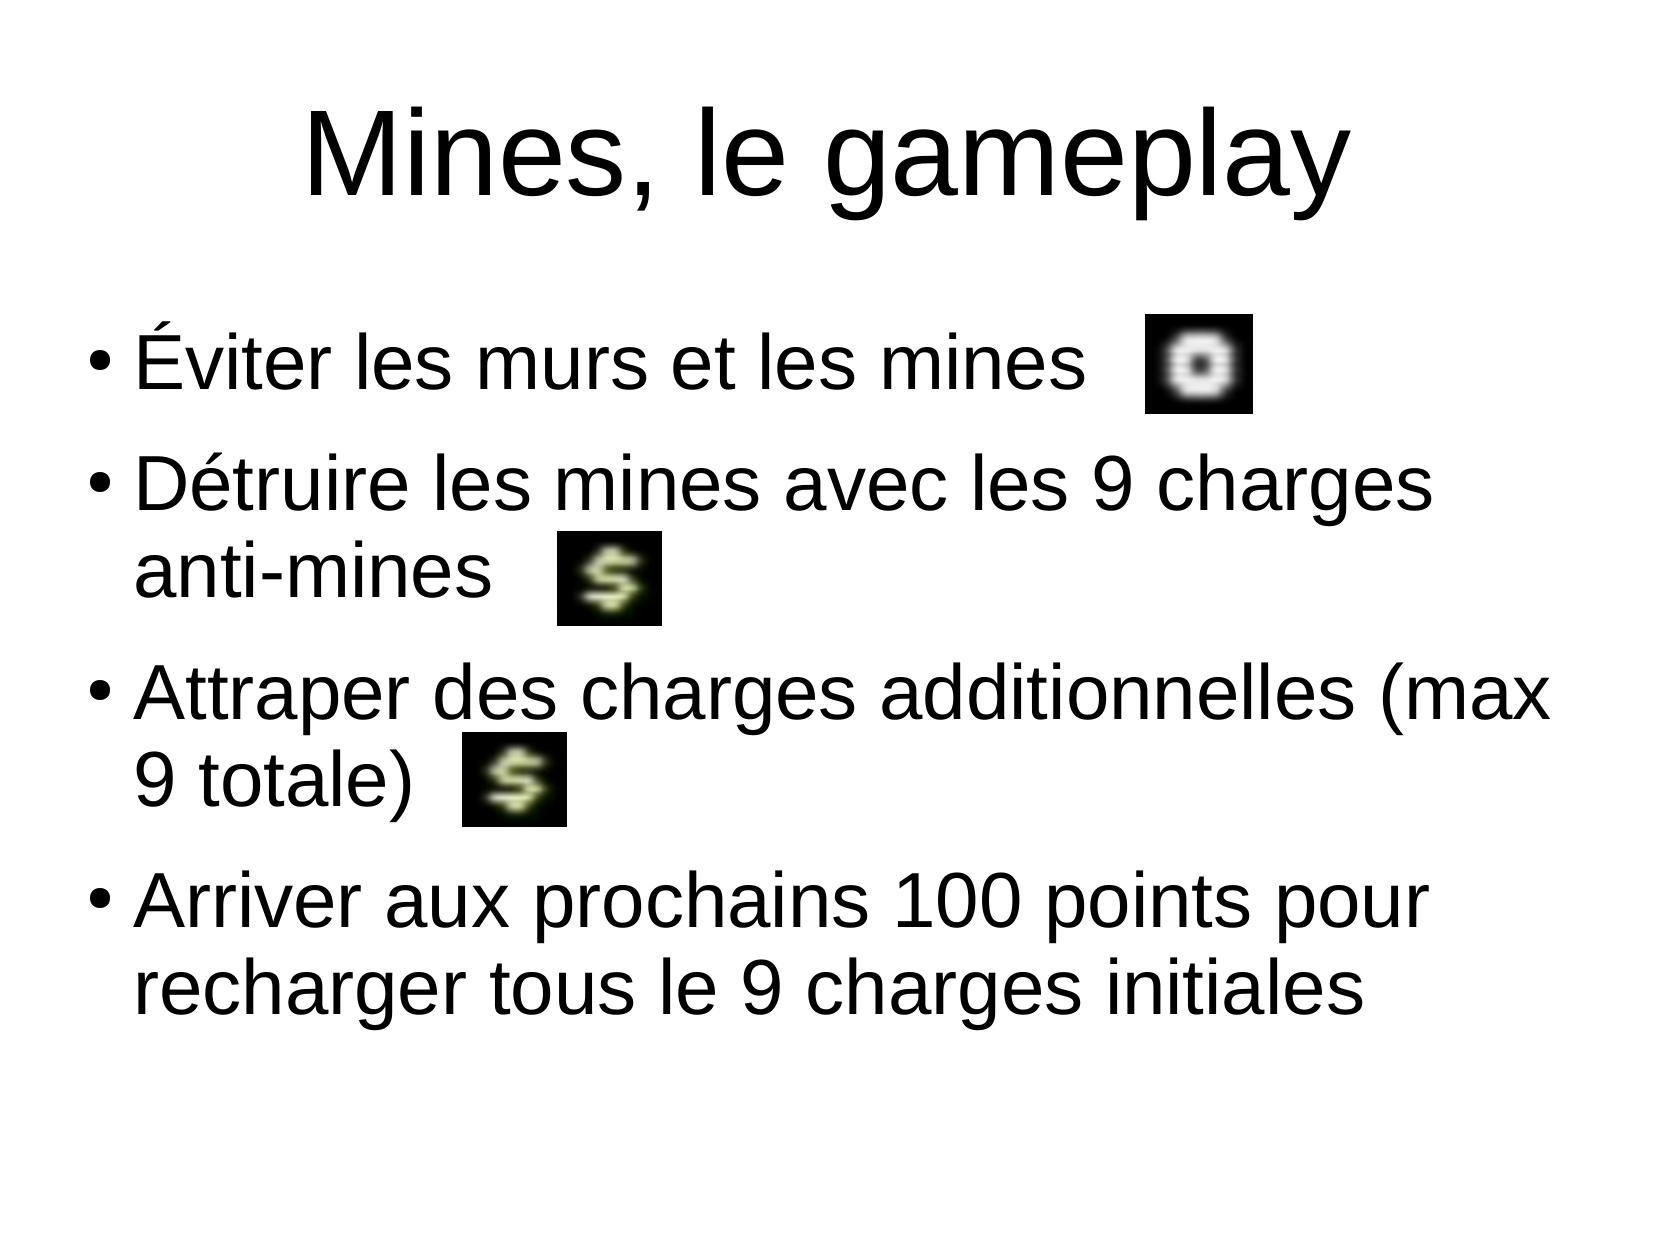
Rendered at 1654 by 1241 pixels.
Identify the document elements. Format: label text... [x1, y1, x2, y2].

picture [557, 531, 662, 626]
title Mines, le gameplay [82, 49, 1571, 257]
picture [1145, 314, 1253, 414]
picture [462, 732, 567, 827]
list Éviter les murs et les mines Détruire les mines avec les 9 charges anti-mines Attraper des charges additionnelles (max 9 totale) Arriver aux prochains 100 points pour recharger tous le 9 charges initiales [70, 318, 1560, 1039]
